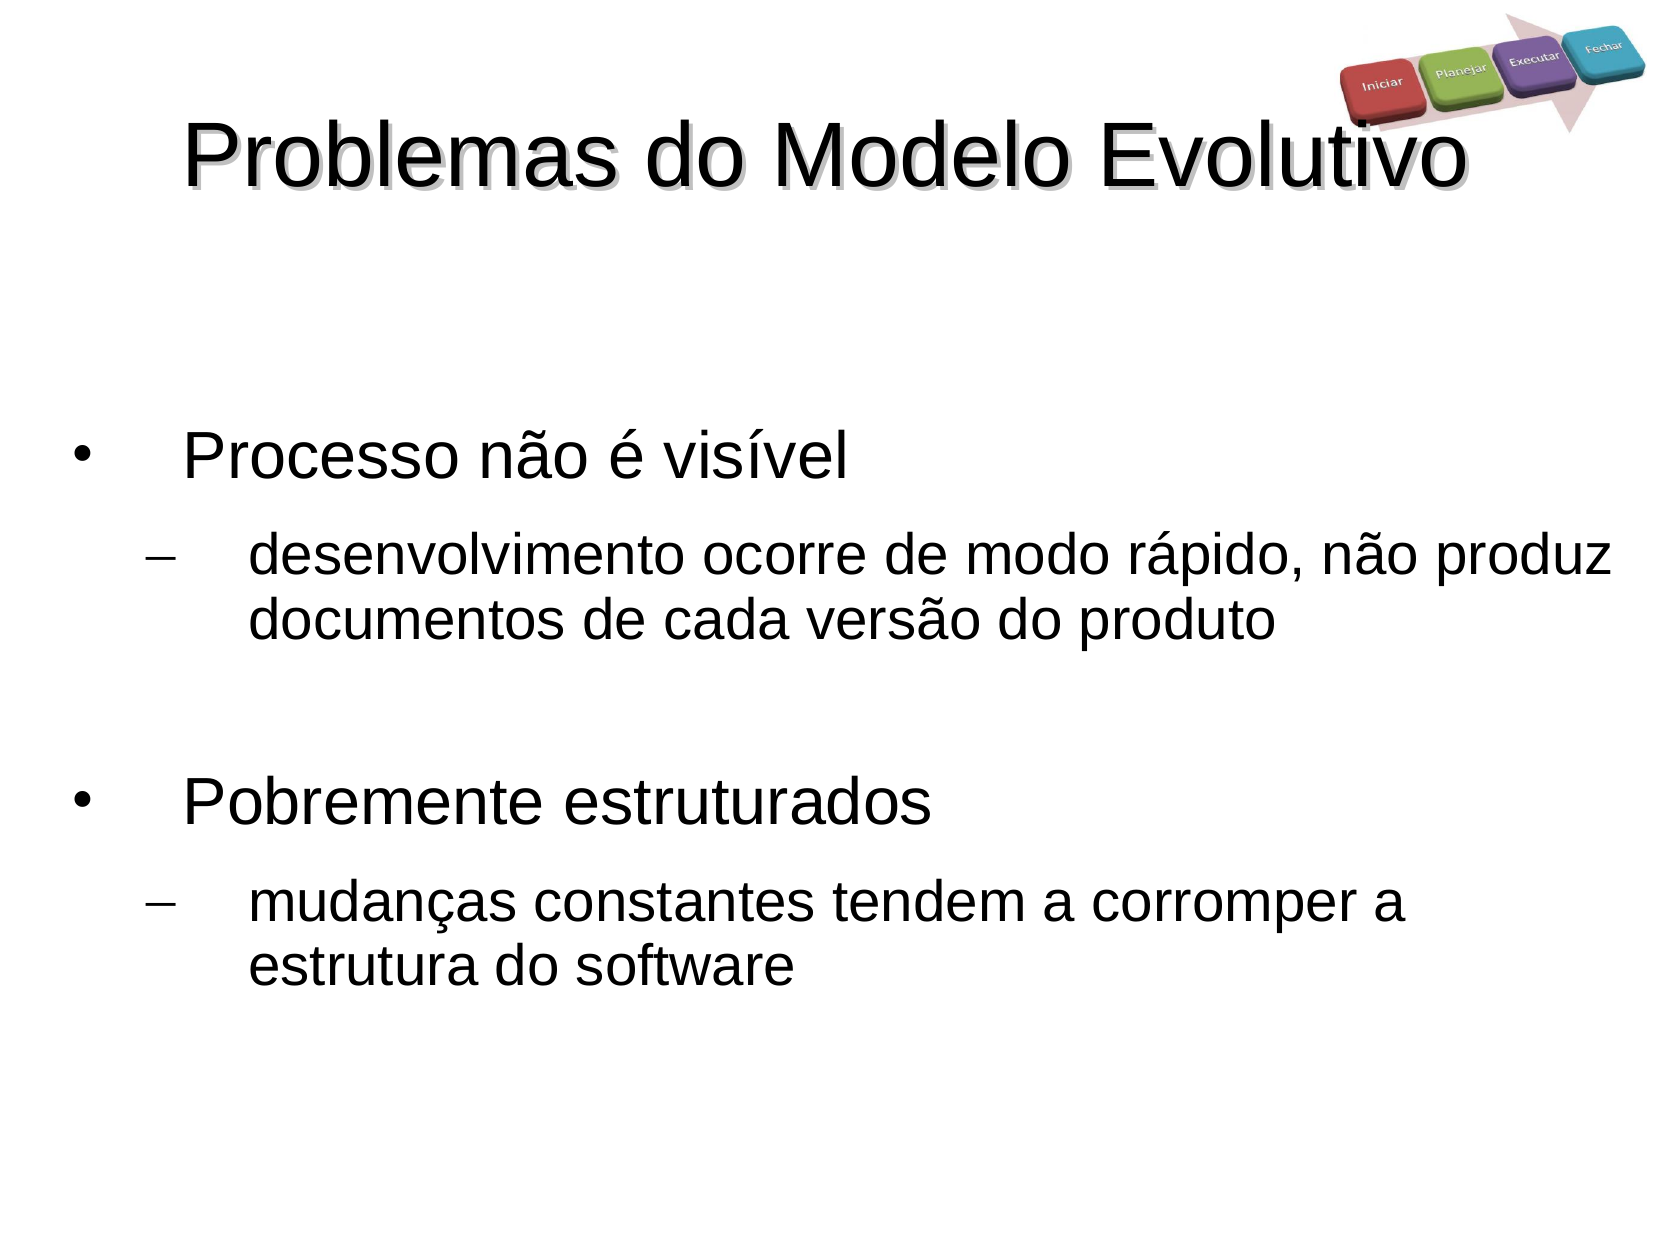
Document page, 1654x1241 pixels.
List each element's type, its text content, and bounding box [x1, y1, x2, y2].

chart [1334, 13, 1647, 136]
text_box Processo não é visível desenvolvimento ocorre de modo rápido, não produz documentos de cada versão do produto Pobremente estruturados mudanças constantes tendem a corromper a estrutura do software [70, 253, 1619, 1164]
title Problemas do Modelo Evolutivo [82, 56, 1571, 249]
